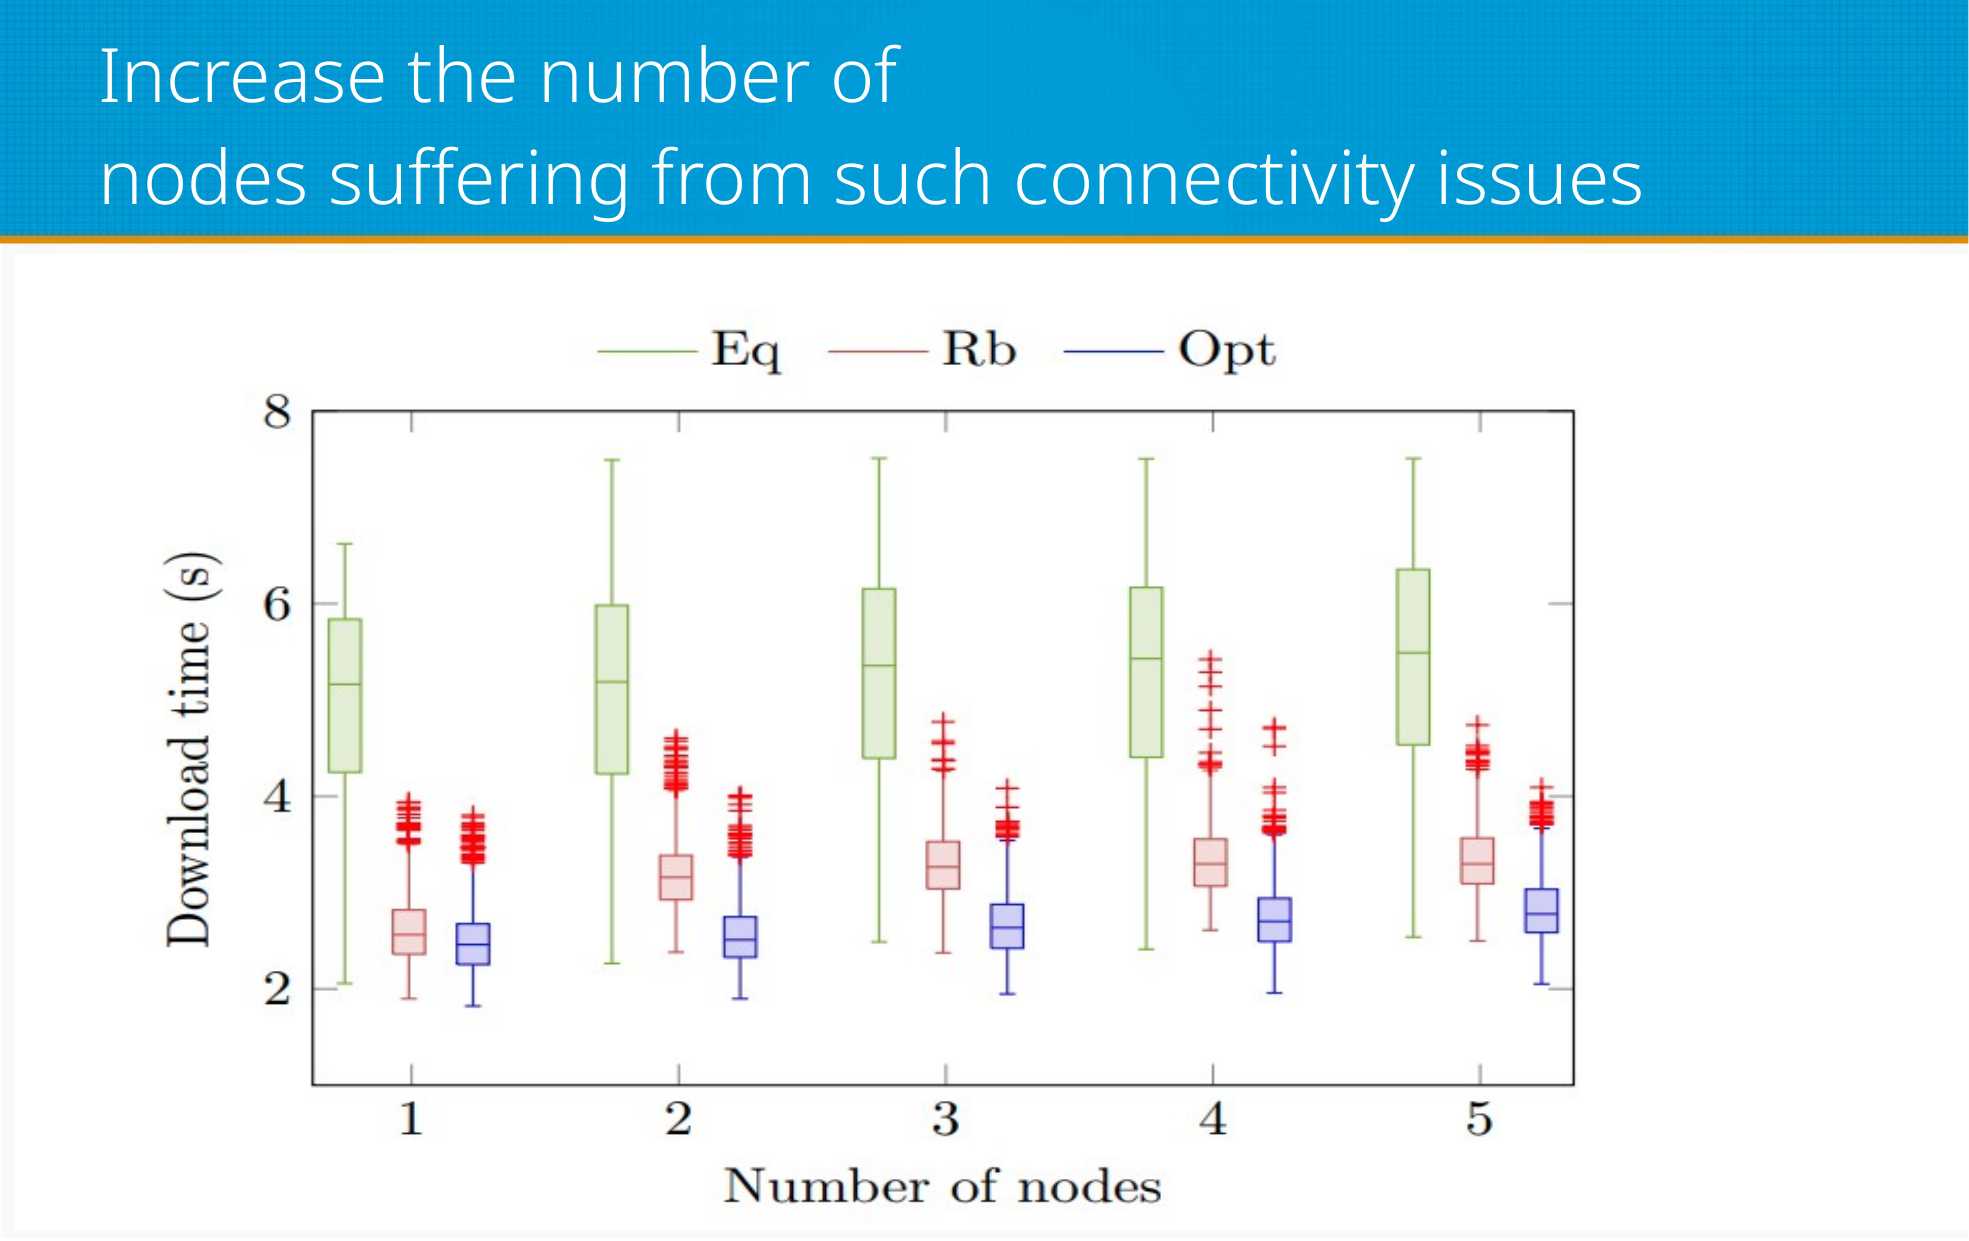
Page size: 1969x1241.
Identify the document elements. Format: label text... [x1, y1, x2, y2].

picture [0, 233, 1969, 1241]
title Increase the number of nodes suffering from such connectivity issues [98, 19, 1870, 227]
